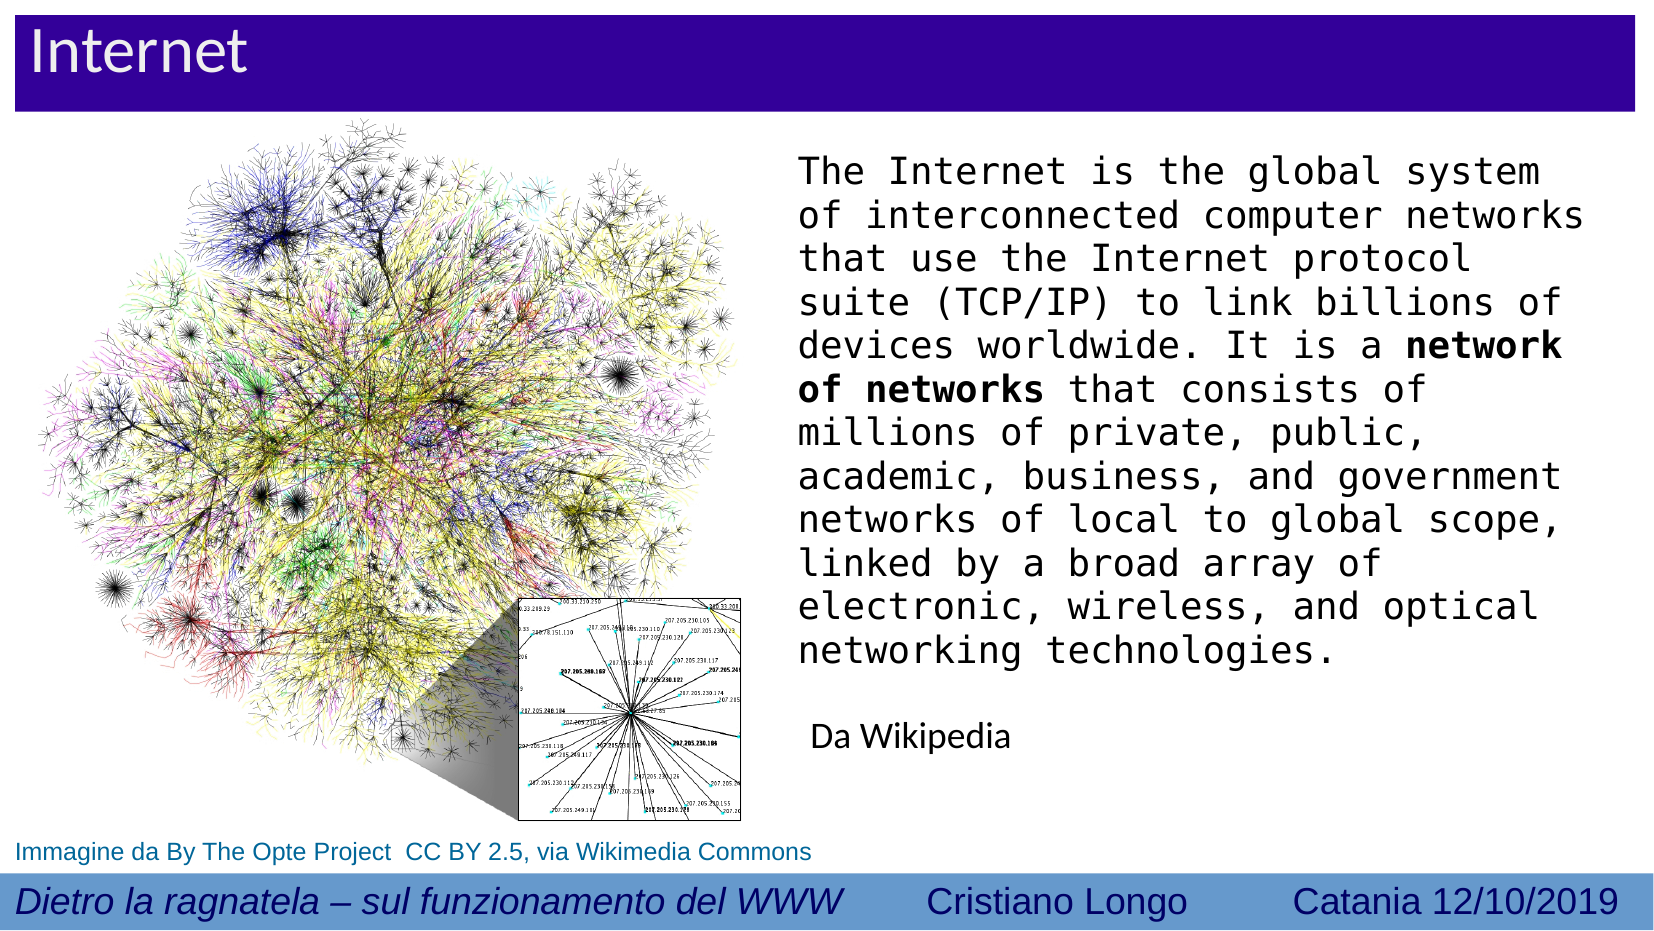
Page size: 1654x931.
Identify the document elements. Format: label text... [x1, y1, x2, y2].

text_box Immagine da By The Opte Project CC BY 2.5, via Wikimedia Commons [0, 830, 946, 874]
text_box Da Wikipedia [795, 712, 1044, 766]
picture [38, 118, 744, 824]
text_box Internet [15, 15, 1636, 112]
text_box Dietro la ragnatela – sul funzionamento del WWW Cristiano Longo Catania 12/10/2019 [0, 873, 1654, 931]
text_box The Internet is the global system of interconnected computer networks that use the Internet protocol suite (TCP/IP) to link billions of devices worldwide. It is a network of networks that consists of millions of private, public, academic, business, and government networks of local to global scope, linked by a broad array of electronic, wireless, and optical networking technologies. [782, 142, 1620, 710]
